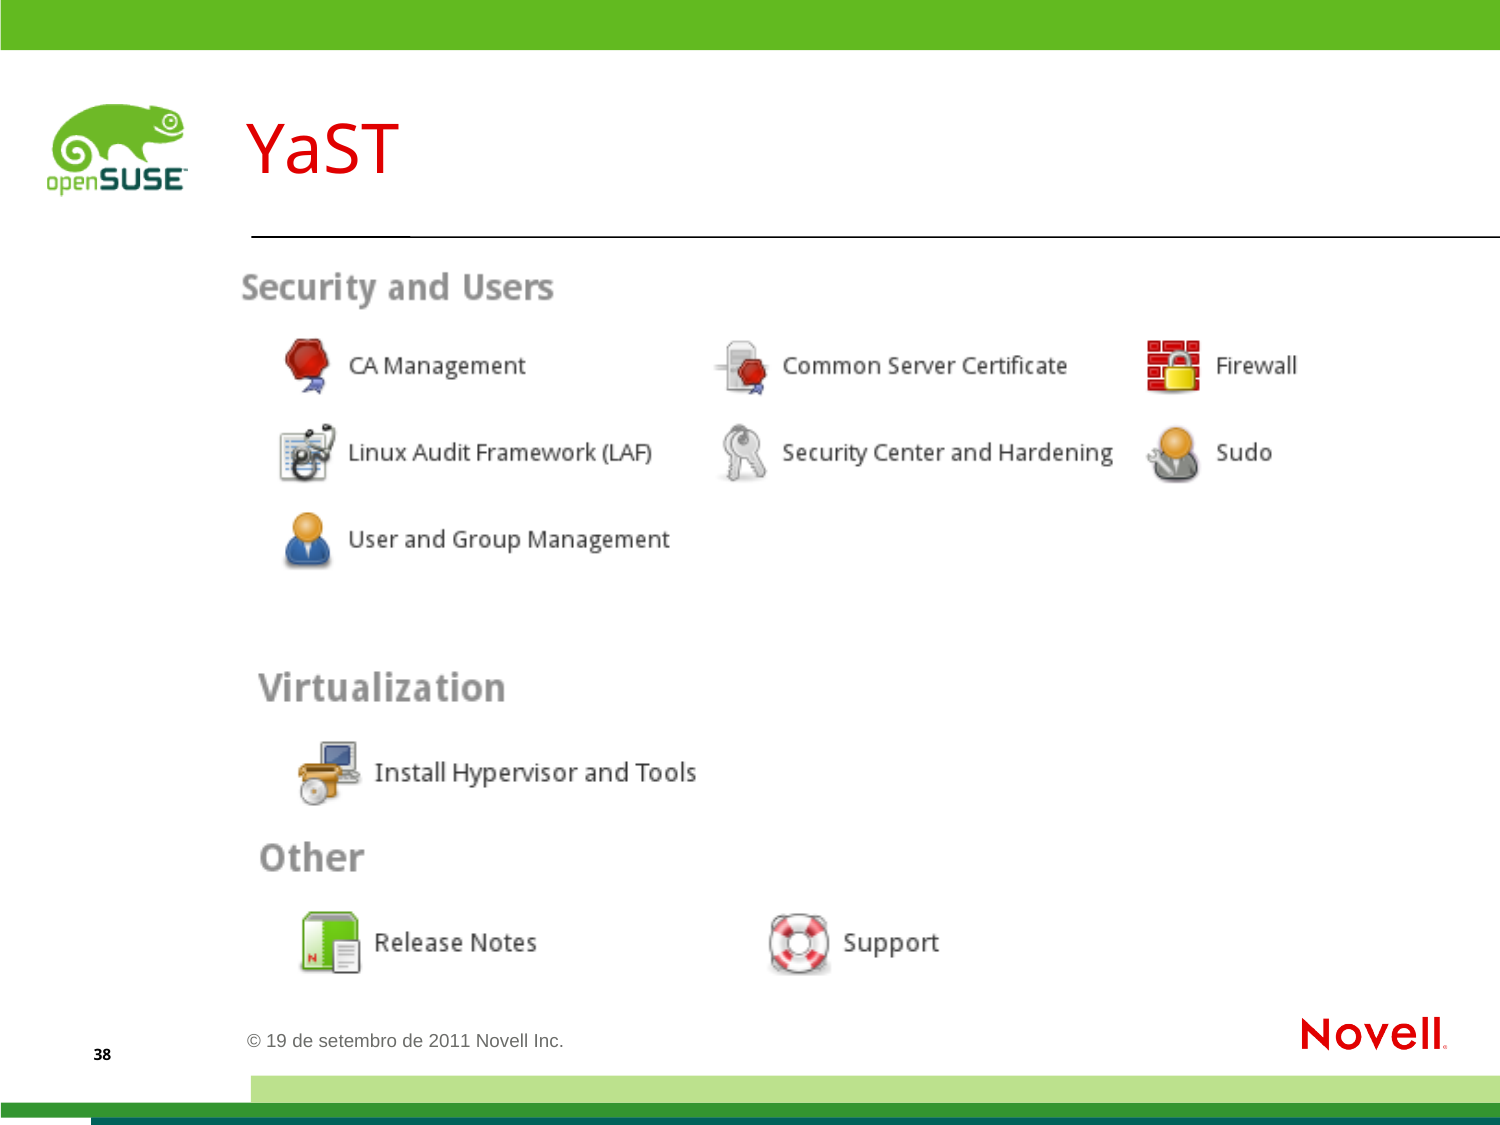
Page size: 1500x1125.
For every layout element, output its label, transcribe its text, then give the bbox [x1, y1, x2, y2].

picture [1295, 1011, 1453, 1056]
picture [245, 668, 1029, 990]
picture [236, 269, 1377, 585]
title YaST [246, 68, 1409, 231]
picture [47, 104, 188, 197]
